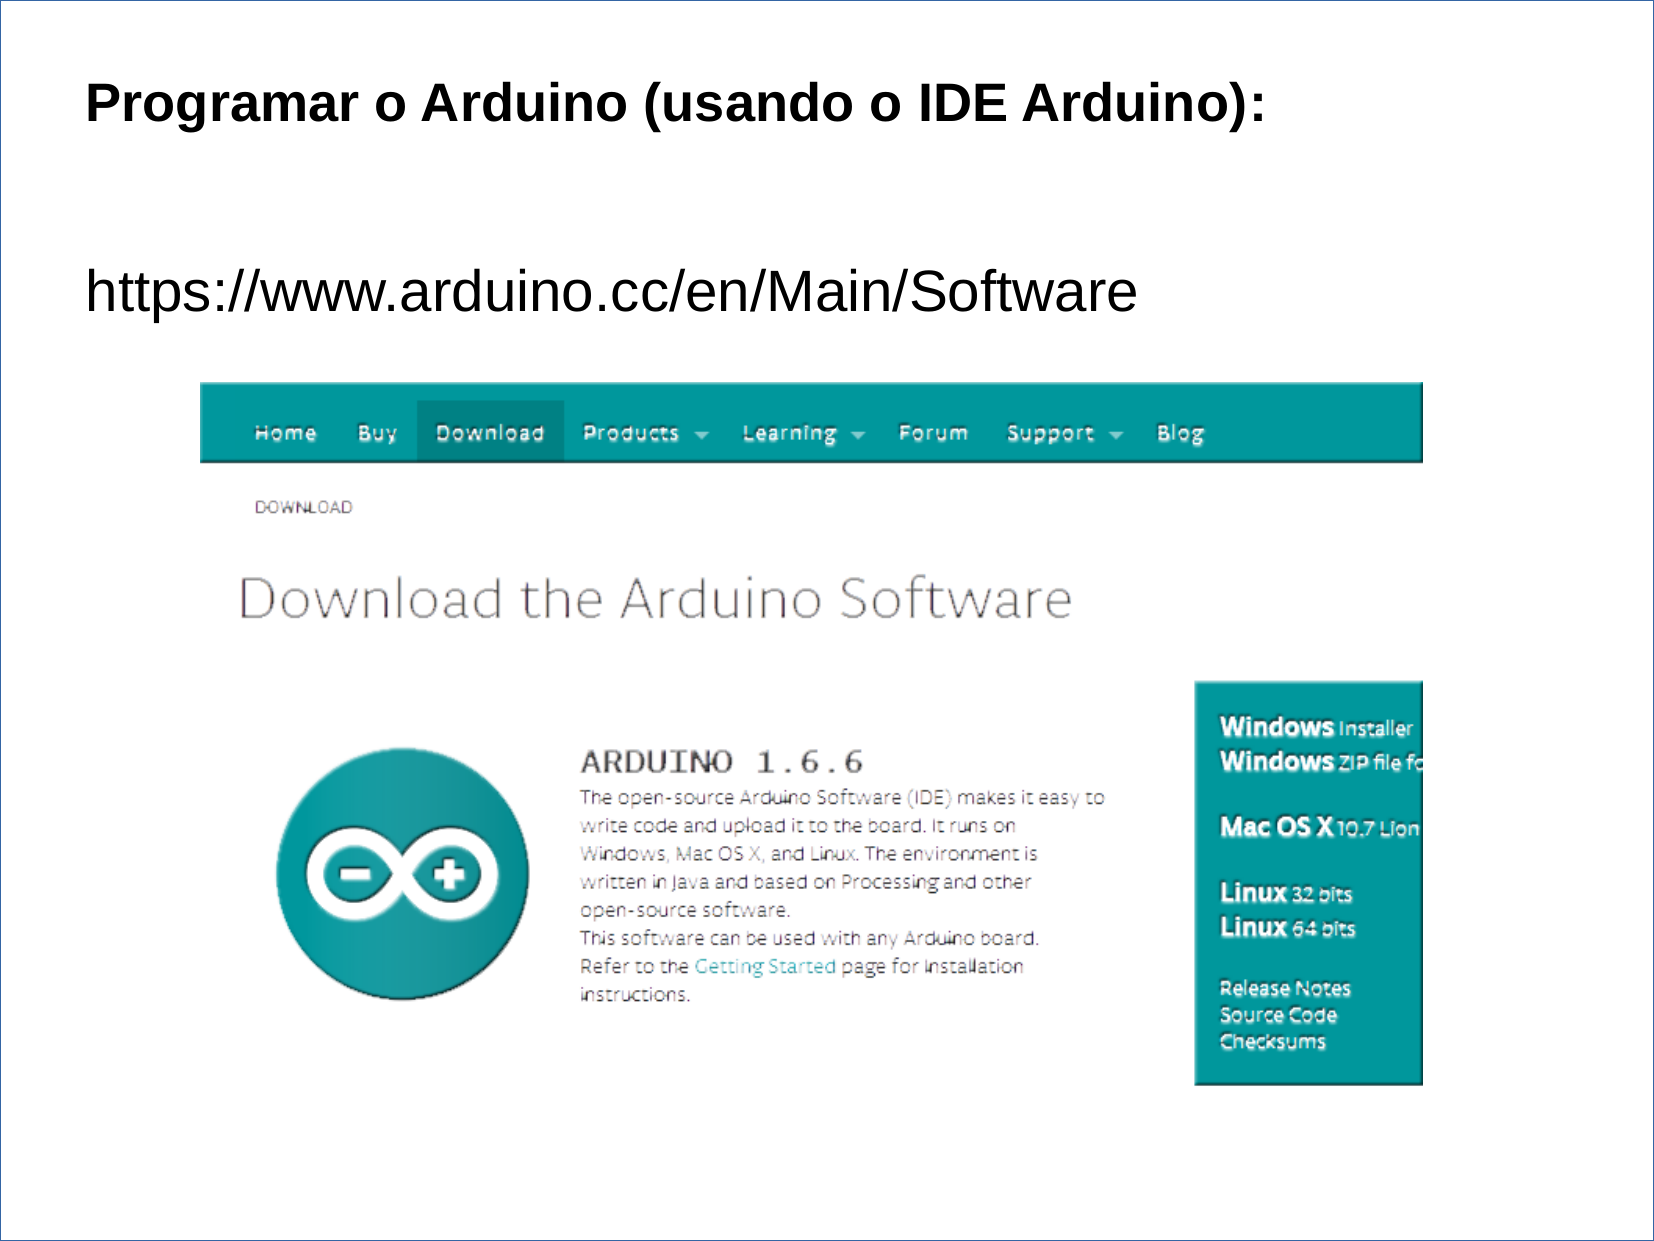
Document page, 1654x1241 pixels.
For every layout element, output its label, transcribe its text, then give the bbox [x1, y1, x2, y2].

text_box Programar o Arduino (usando o IDE Arduino): https://www.arduino.cc/en/Main/Software [70, 64, 1630, 1105]
picture [200, 382, 1423, 1123]
